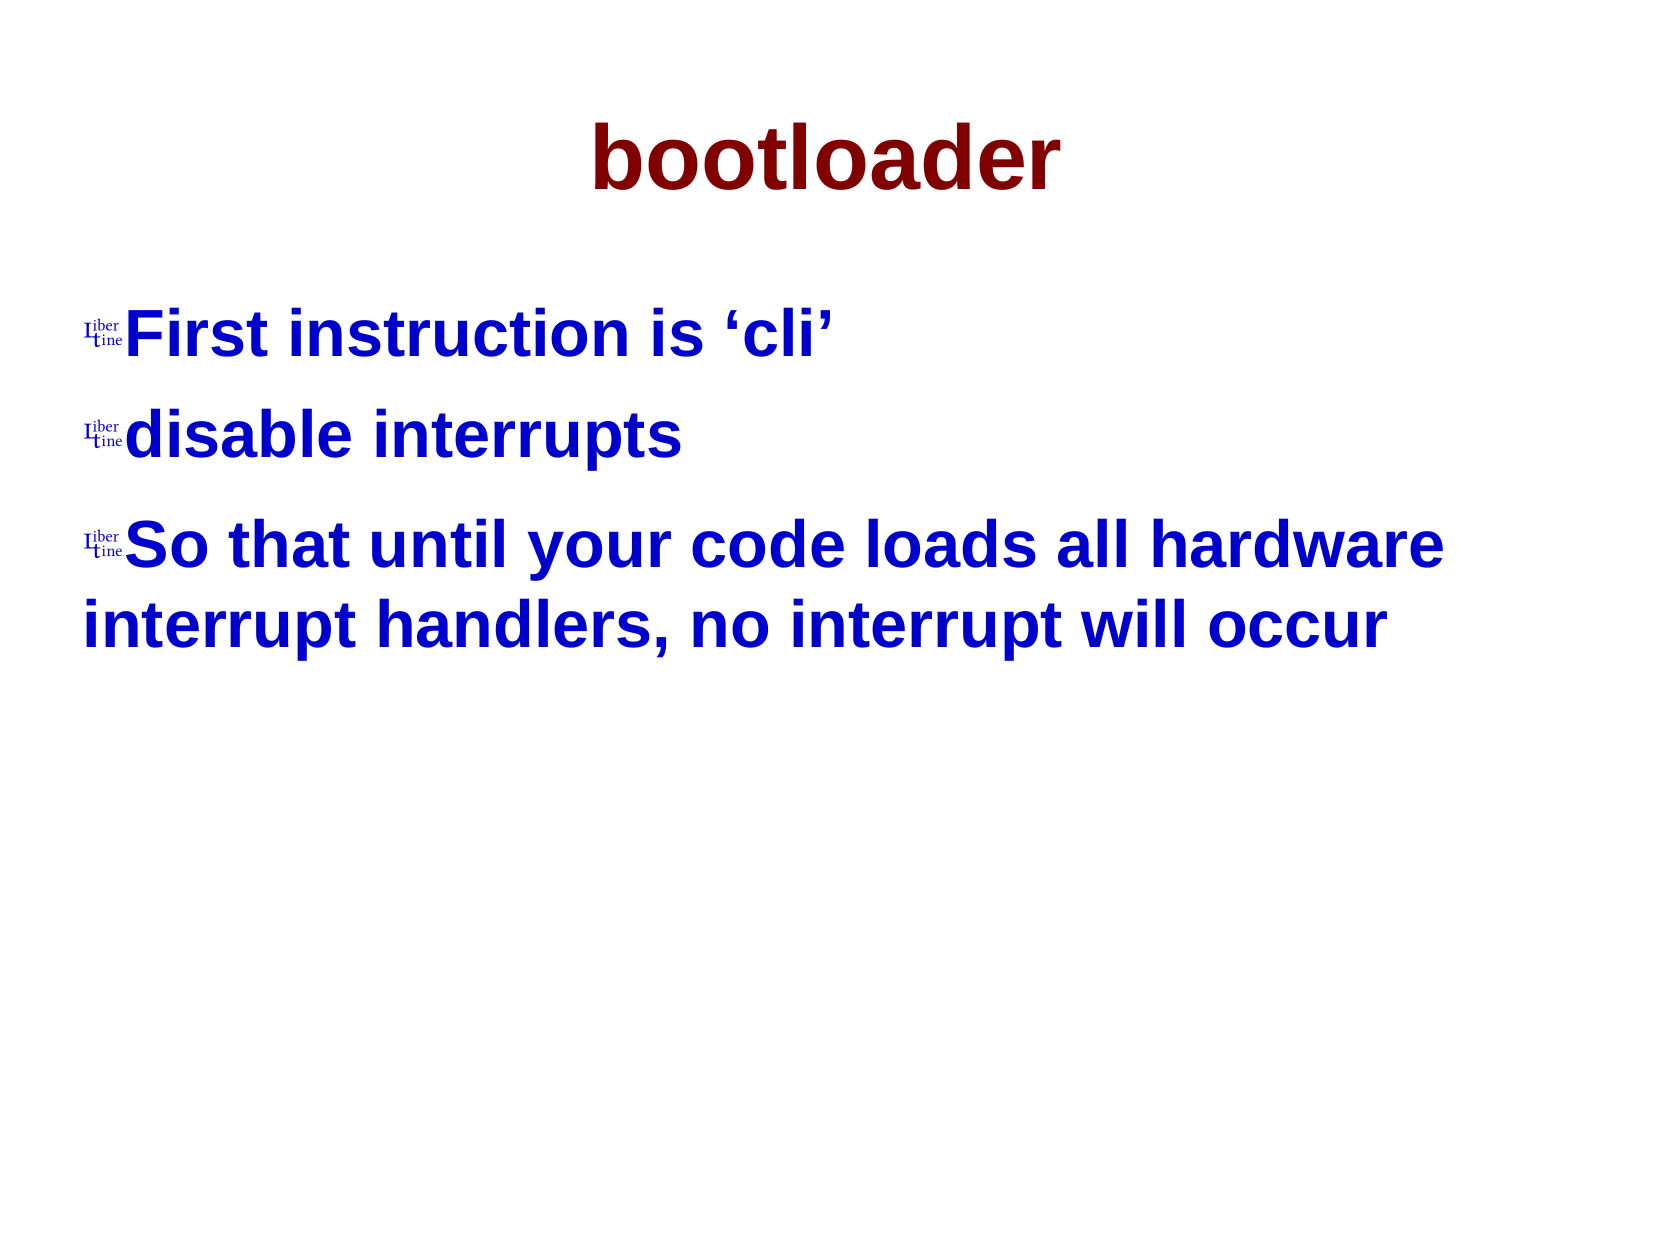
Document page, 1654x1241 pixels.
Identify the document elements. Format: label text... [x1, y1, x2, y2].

title bootloader [82, 49, 1571, 257]
list First instruction is ‘cli’ disable interrupts So that until your code loads all hardware interrupt handlers, no interrupt will occur [82, 290, 1630, 1182]
